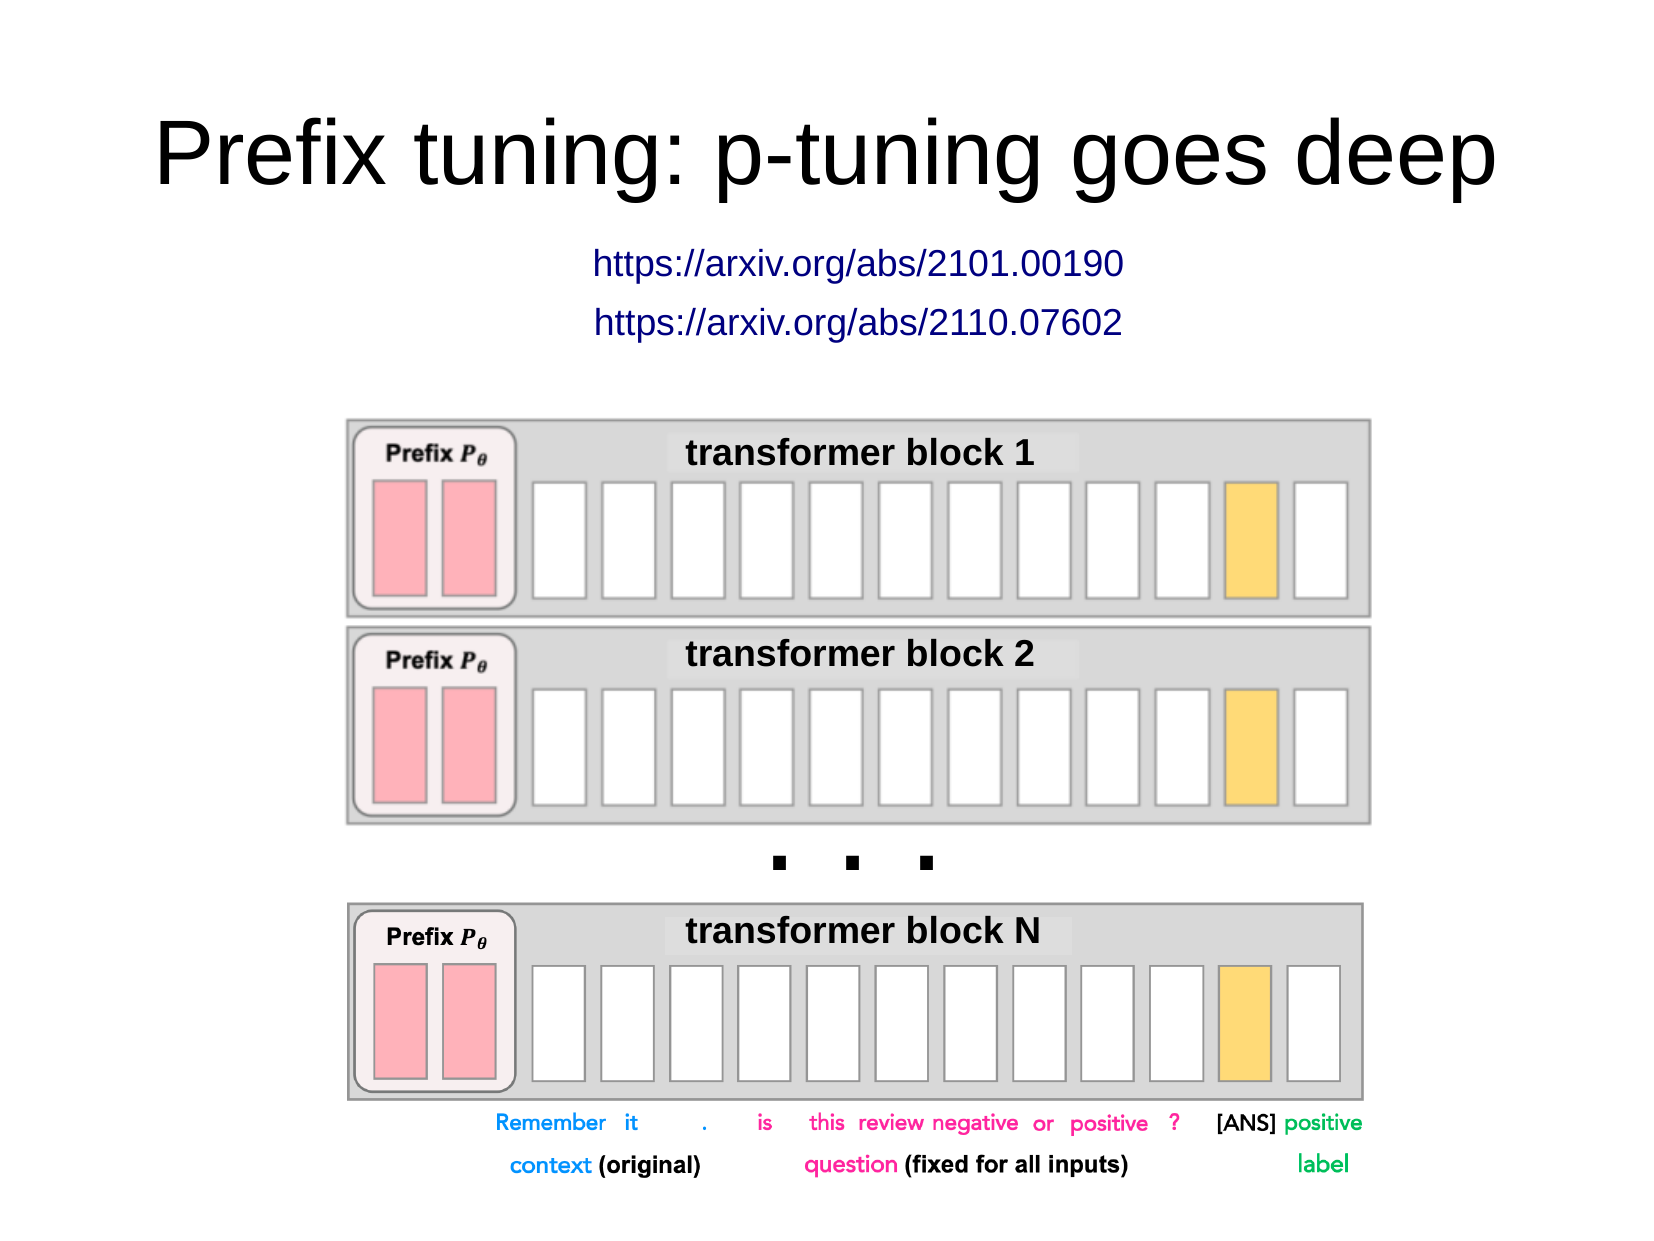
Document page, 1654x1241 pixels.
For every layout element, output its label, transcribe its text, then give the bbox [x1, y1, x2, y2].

picture [331, 409, 1386, 832]
text_box https://arxiv.org/abs/2101.00190 [577, 234, 1140, 292]
picture [344, 900, 1367, 1182]
text_box transformer block N [1191, 902, 1340, 1043]
text_box transformer block N [670, 902, 746, 1043]
text_box . . . [746, 742, 1191, 1056]
title Prefix tuning: p-tuning goes deep [82, 49, 1571, 257]
text_box transformer block 1 [670, 423, 1340, 565]
text_box [665, 917, 670, 955]
text_box https://arxiv.org/abs/2110.07602 [579, 293, 1139, 351]
text_box transformer block 2 [670, 624, 1340, 766]
